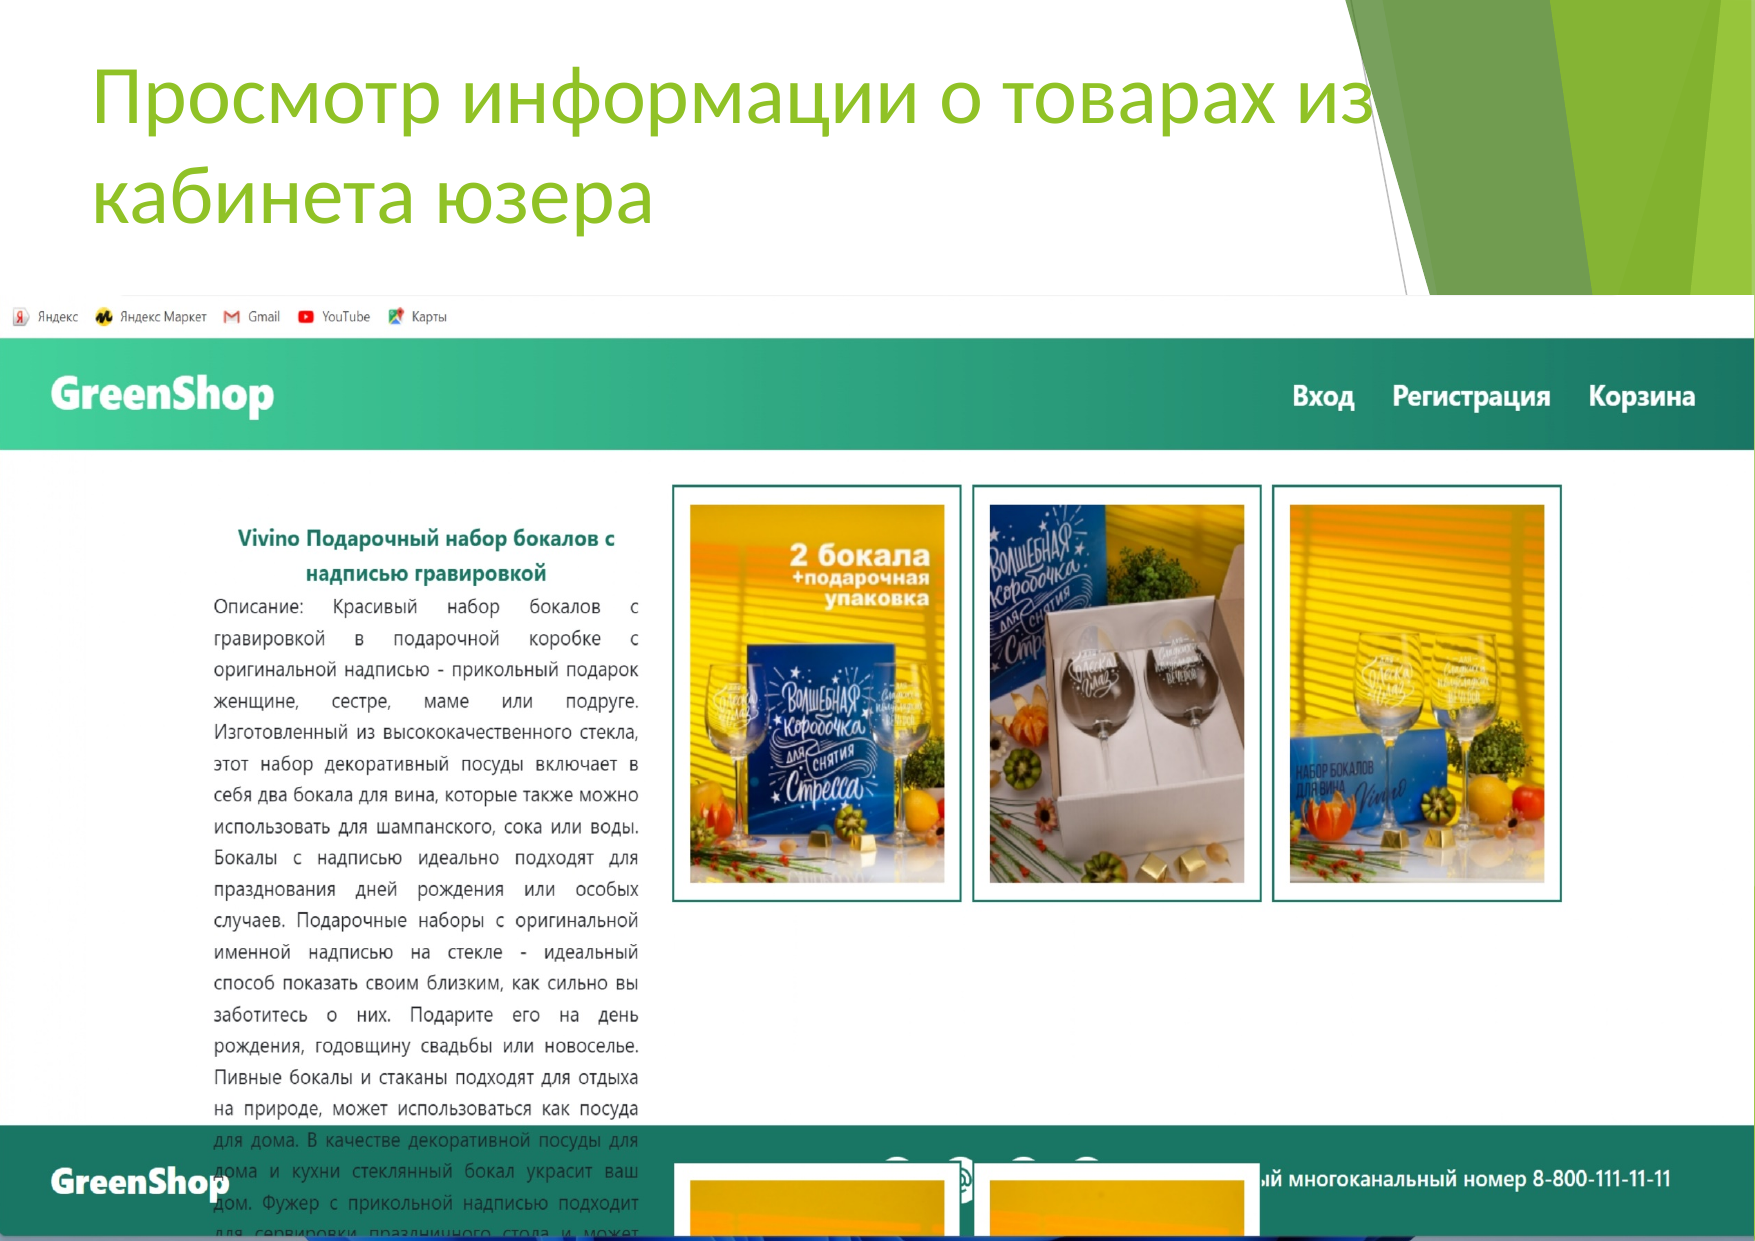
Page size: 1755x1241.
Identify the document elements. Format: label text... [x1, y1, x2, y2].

title Просмотр информации о товарах из кабинета юзера [77, 32, 1703, 221]
picture [0, 295, 1755, 1241]
